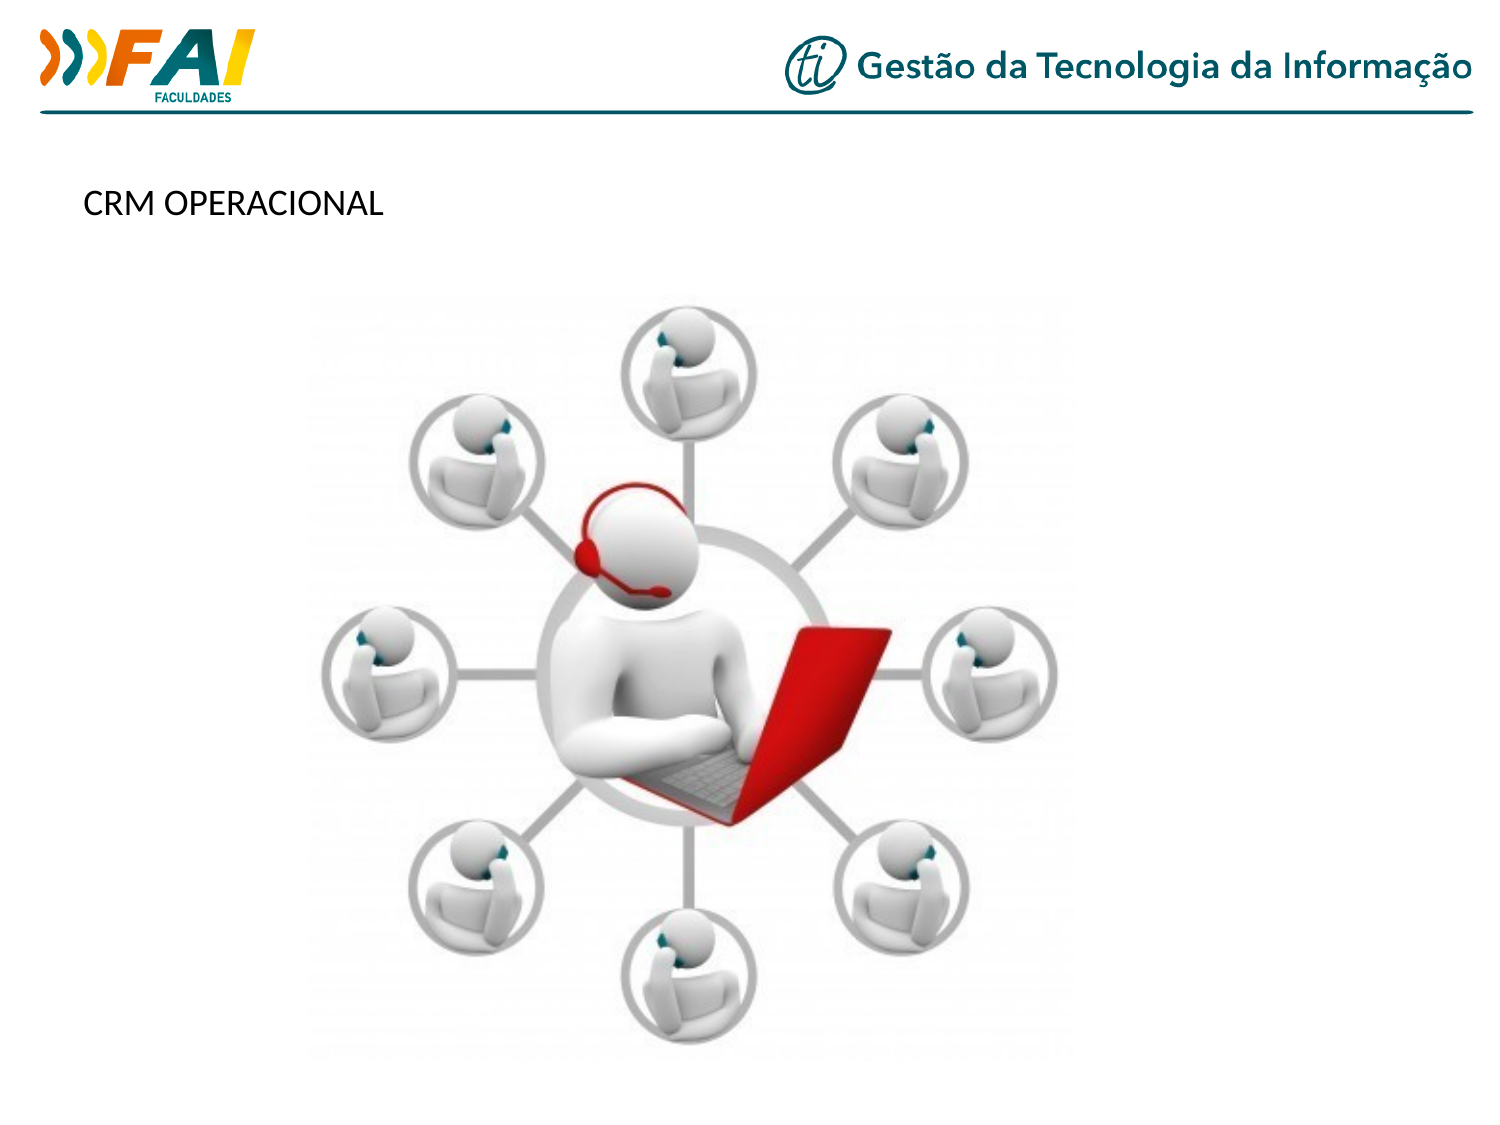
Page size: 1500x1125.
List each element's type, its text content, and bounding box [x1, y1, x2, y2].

picture [0, 0, 1500, 1125]
title CRM OPERACIONAL [83, 148, 1359, 264]
